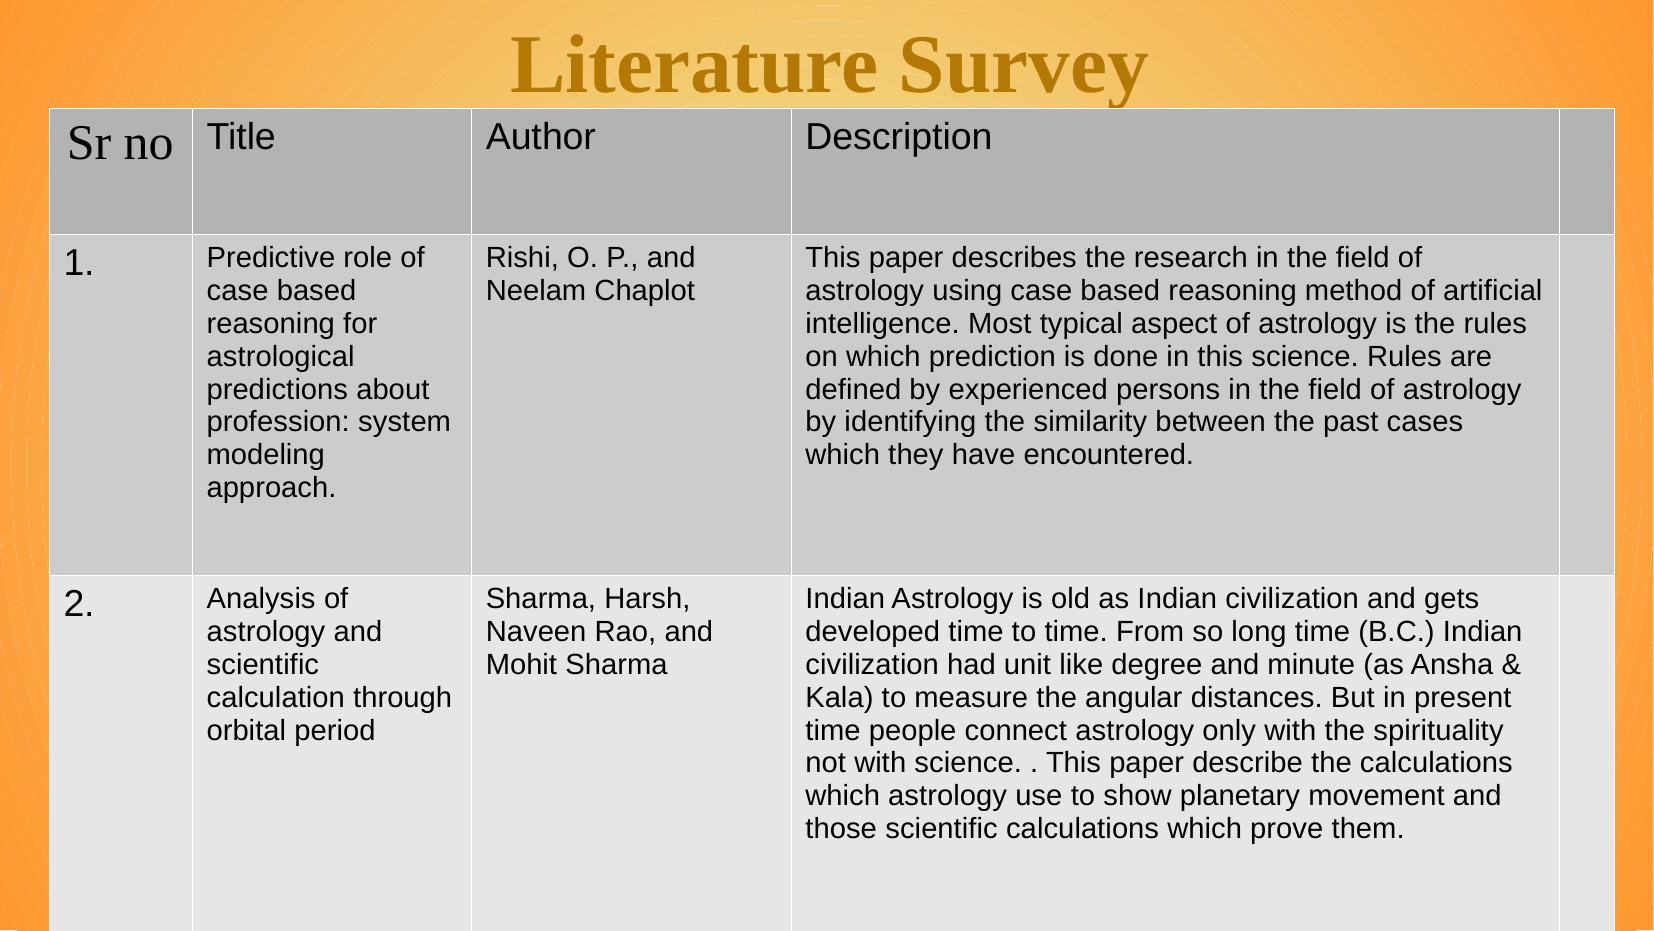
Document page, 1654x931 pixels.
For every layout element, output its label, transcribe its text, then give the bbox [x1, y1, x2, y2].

table_header Title [193, 109, 471, 234]
table_cell 2. [50, 576, 192, 931]
text_box Literature Survey [442, 11, 1182, 108]
table_header [1560, 109, 1614, 234]
table_cell This paper describes the research in the field of astrology using case based reasoning method of artificial intelligence. Most typical aspect of astrology is the rules on which prediction is done in this science. Rules are defined by experienced persons in the field of astrology by identifying the similarity between the past cases which they have encountered. [792, 235, 1559, 575]
table_cell Rishi, O. P., and Neelam Chaplot [472, 235, 791, 575]
table_header Sr no [50, 109, 192, 234]
table_cell 1. [50, 235, 192, 575]
table_cell Analysis of astrology and scientific calculation through orbital period [193, 576, 471, 931]
table_cell [1560, 576, 1614, 931]
table_header Author [472, 109, 791, 234]
table_cell [1560, 235, 1614, 575]
table_cell Indian Astrology is old as Indian civilization and gets developed time to time. From so long time (B.C.) Indian civilization had unit like degree and minute (as Ansha & Kala) to measure the angular distances. But in present time people connect astrology only with the spirituality not with science. . This paper describe the calculations which astrology use to show planetary movement and those scientific calculations which prove them. [792, 576, 1559, 931]
table_header Description [792, 109, 1559, 234]
table_cell Predictive role of case based reasoning for astrological predictions about profession: system modeling approach. [193, 235, 471, 575]
table_cell Sharma, Harsh, Naveen Rao, and Mohit Sharma [472, 576, 791, 931]
